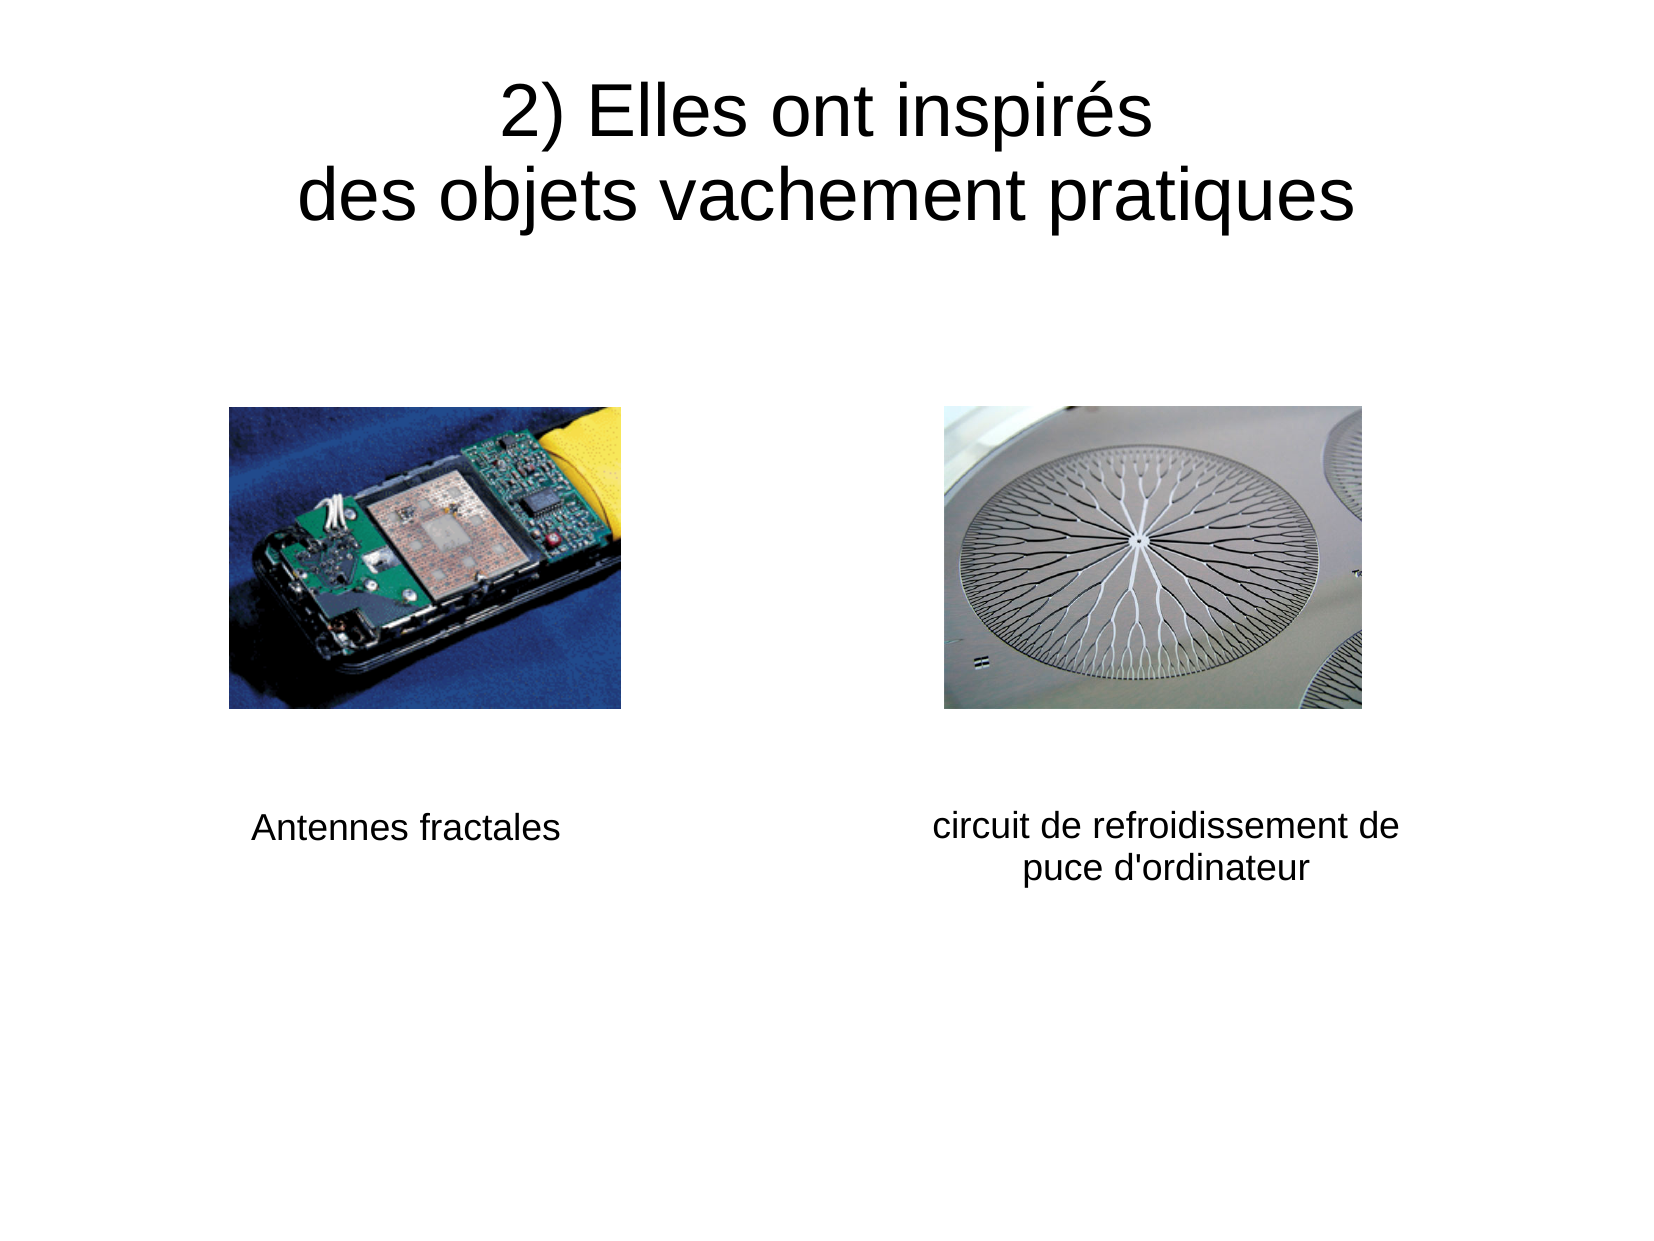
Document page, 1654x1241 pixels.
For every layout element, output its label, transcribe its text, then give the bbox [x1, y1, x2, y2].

text_box Antennes fractales [236, 799, 650, 857]
text_box circuit de refroidissement de puce d'ordinateur [915, 797, 1418, 897]
picture [229, 407, 621, 709]
picture [944, 406, 1362, 709]
title 2) Elles ont inspirés des objets vachement pratiques [82, 49, 1571, 257]
